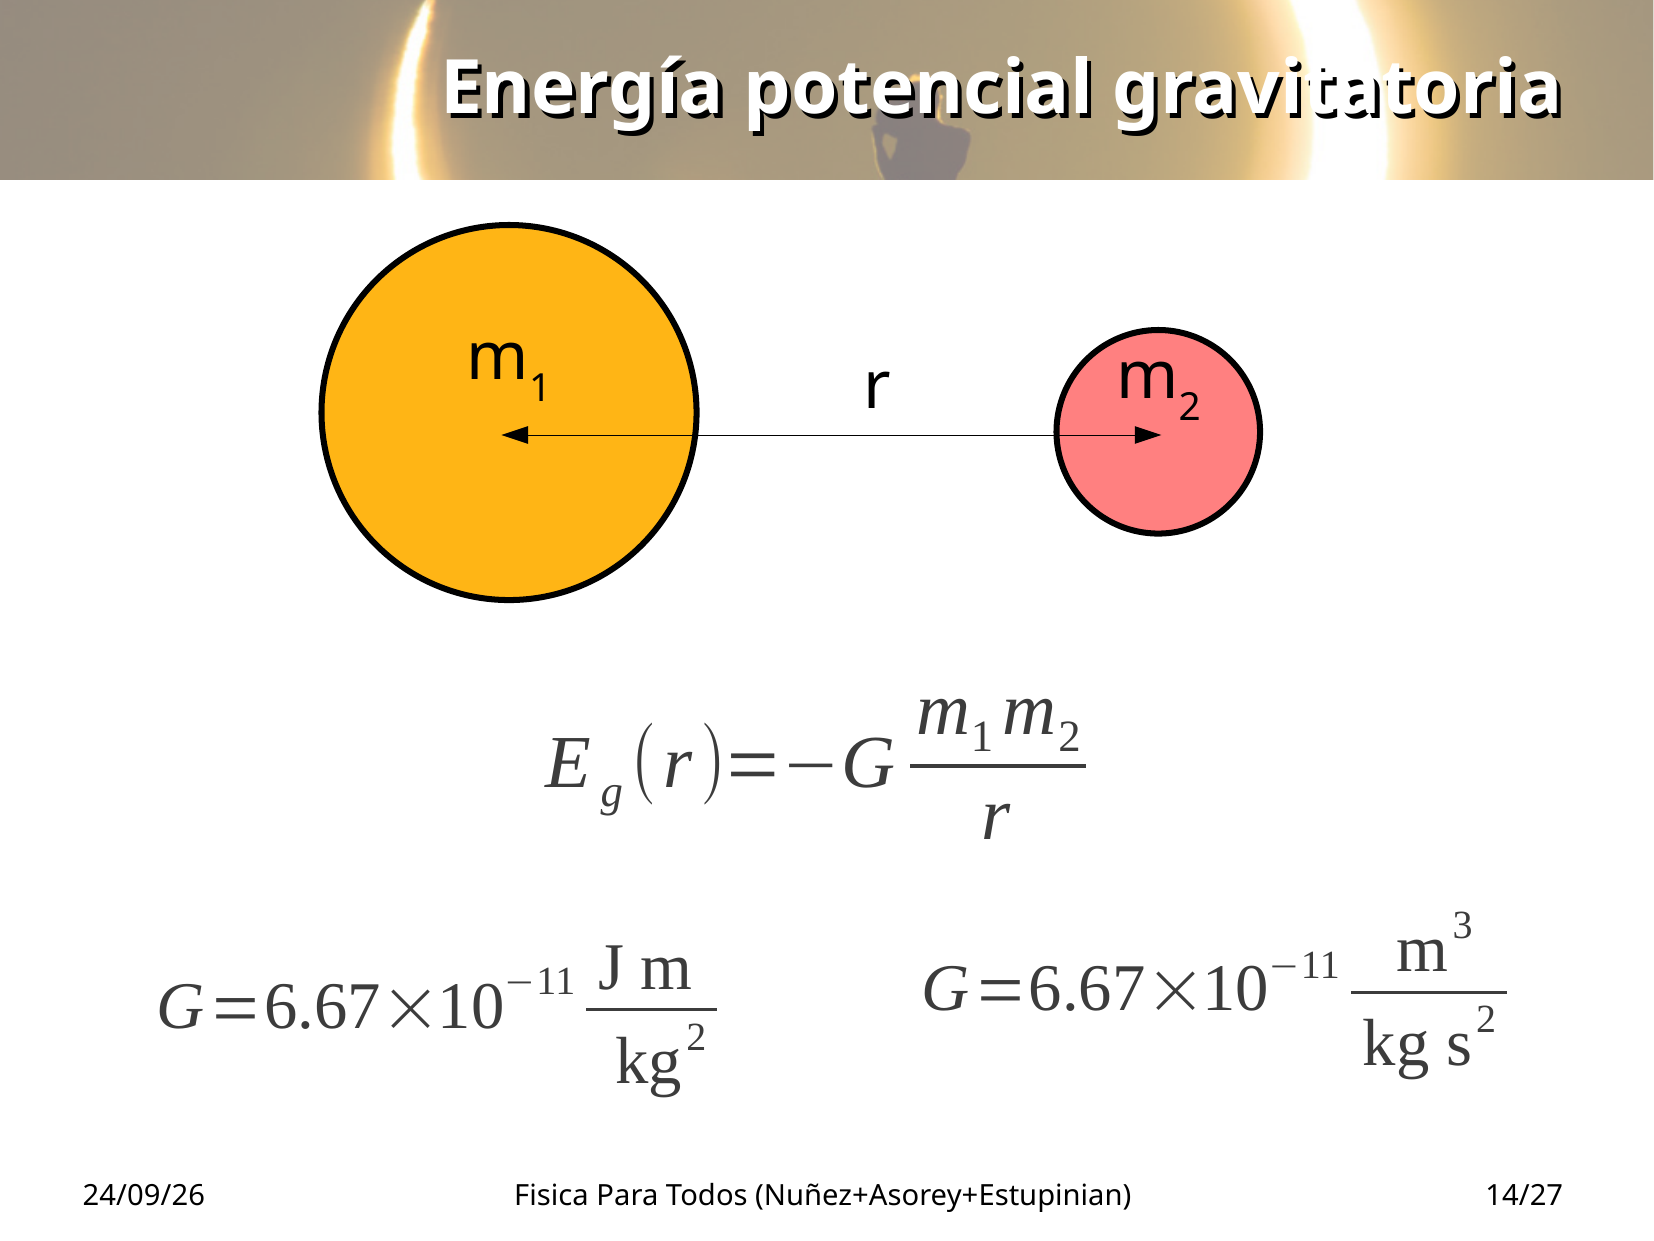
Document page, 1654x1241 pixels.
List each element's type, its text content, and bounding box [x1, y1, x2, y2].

chart [915, 903, 1516, 1081]
text_box m2 [1056, 330, 1261, 534]
picture [0, 0, 1654, 180]
text_box m1 [321, 225, 697, 601]
text_box r [848, 330, 901, 425]
chart [150, 930, 726, 1098]
chart [534, 667, 1096, 856]
title Energía potencial gravitatoria [75, 19, 1564, 151]
